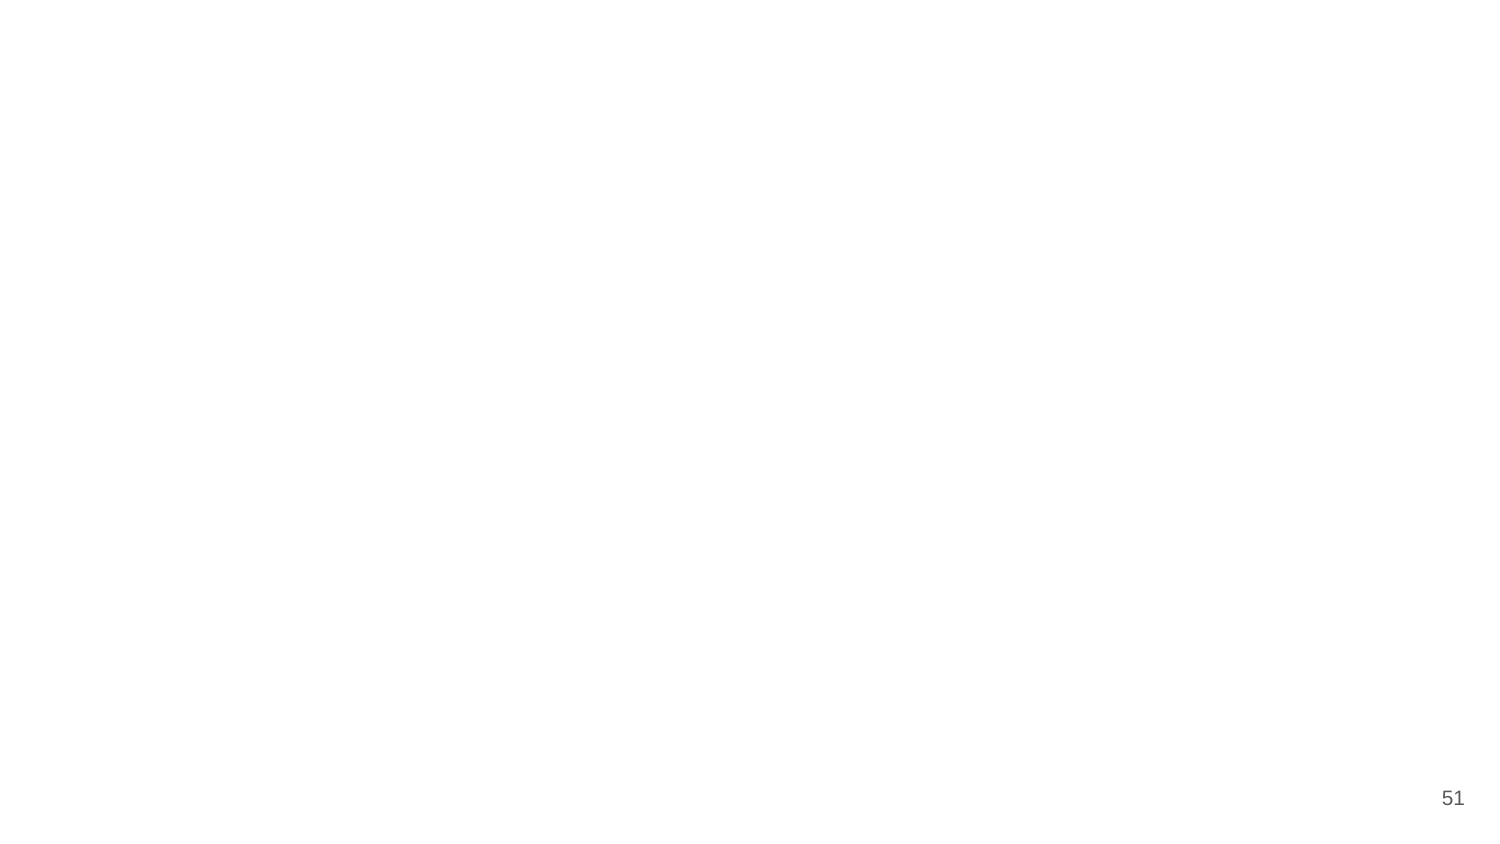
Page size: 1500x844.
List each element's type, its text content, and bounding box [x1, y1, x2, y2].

slide_number <number> [1389, 764, 1480, 830]
